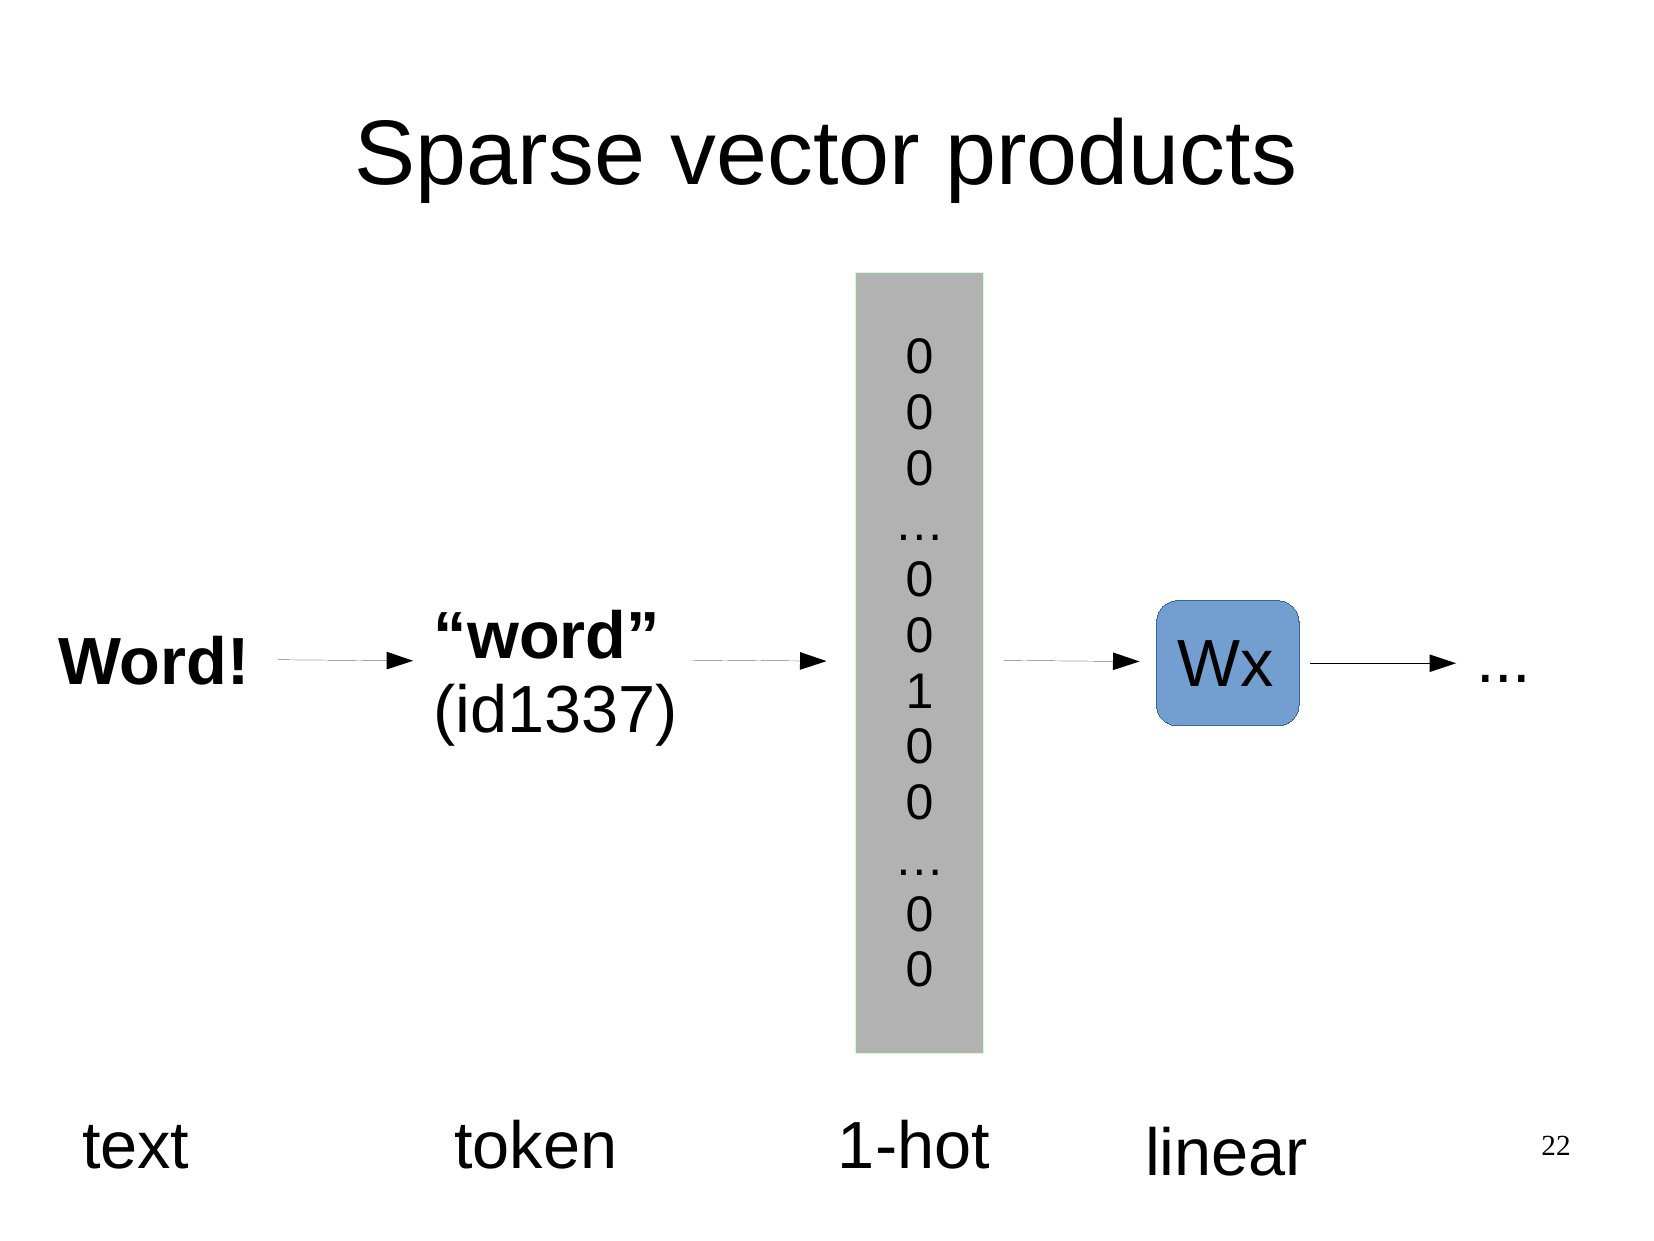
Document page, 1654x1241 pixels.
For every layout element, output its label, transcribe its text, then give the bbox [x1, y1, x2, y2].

text_box “word” (id1337) [418, 590, 739, 755]
text_box Wx [1156, 600, 1300, 726]
text_box ... [1461, 614, 1588, 705]
text_box Word! [43, 617, 306, 707]
title Sparse vector products [82, 49, 1571, 257]
text_box linear [992, 1107, 1461, 1211]
text_box 0 0 0 … 0 0 1 0 0 … 0 0 [855, 272, 984, 1054]
text_box 1-hot [823, 1101, 1023, 1206]
text_box text [67, 1101, 267, 1206]
text_box token [439, 1101, 639, 1206]
